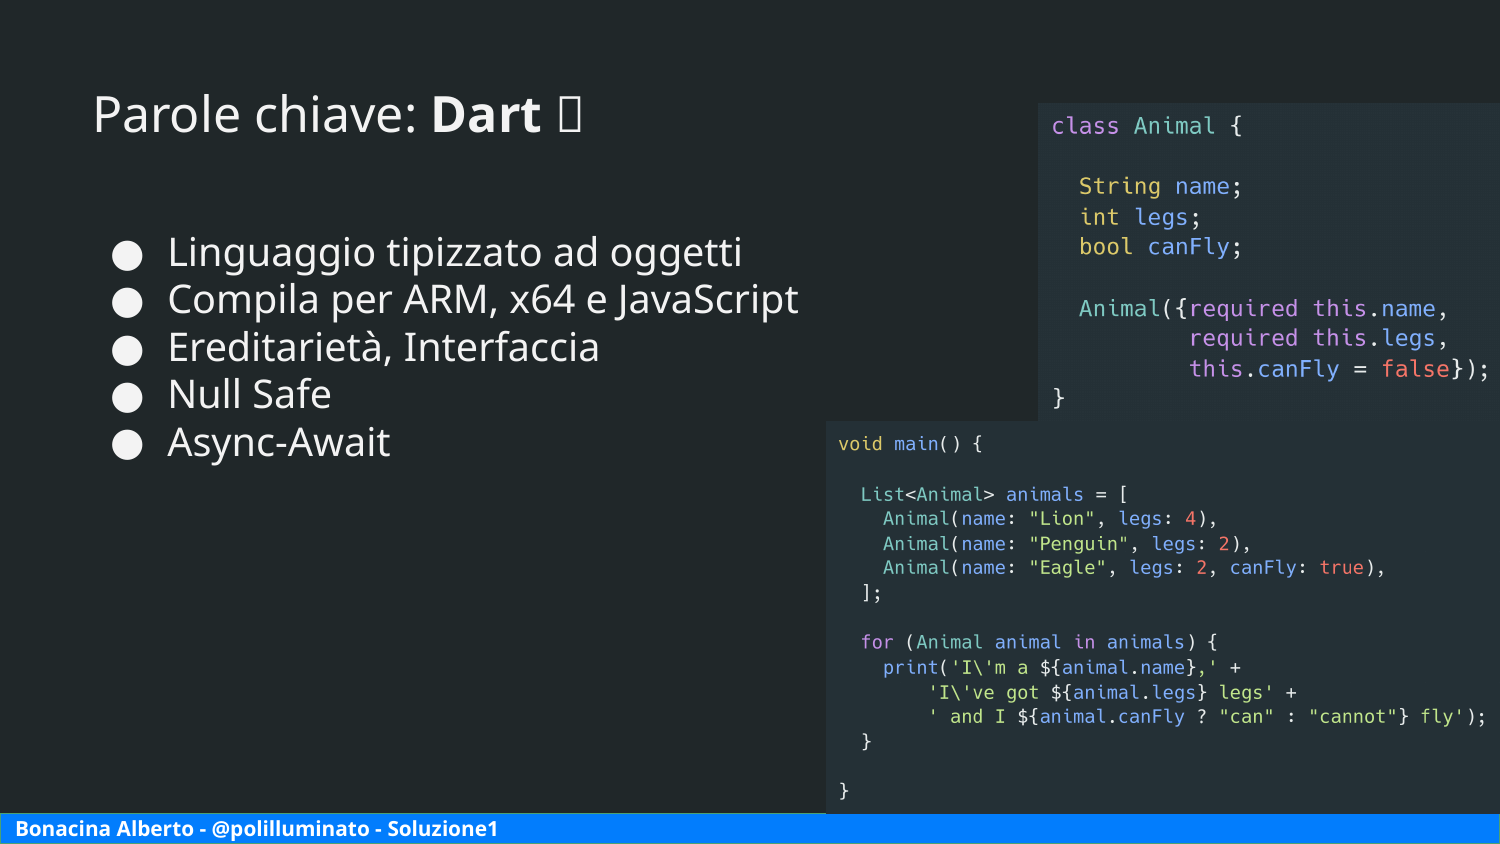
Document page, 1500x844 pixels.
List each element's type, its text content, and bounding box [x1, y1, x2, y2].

picture [826, 103, 1500, 814]
text_box Parole chiave: Dart 🤓 [77, 67, 721, 159]
text_box Bonacina Alberto - @polilluminato - Soluzione1 [0, 800, 1500, 844]
text_box Linguaggio tipizzato ad oggetti Compila per ARM, x64 e JavaScript Ereditarietà, Interfaccia Null Safe Async-Await [77, 212, 929, 480]
